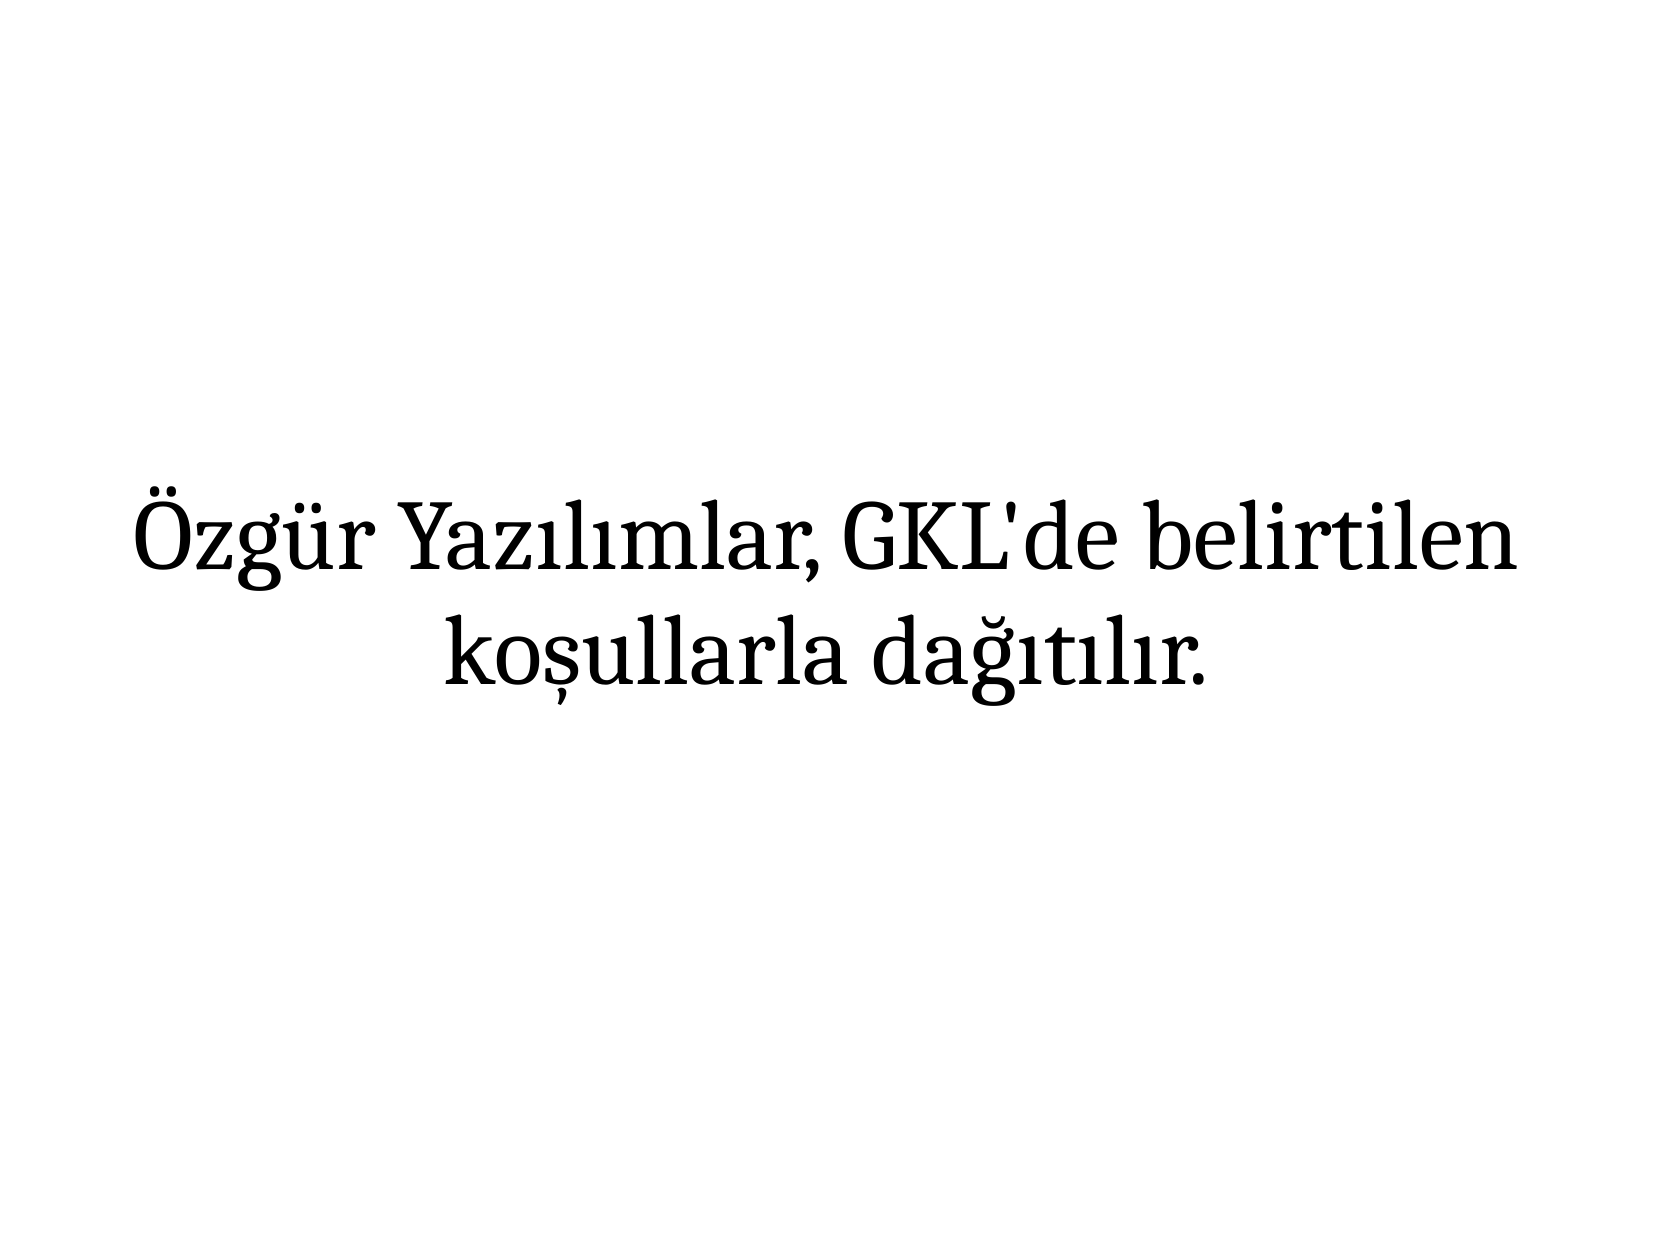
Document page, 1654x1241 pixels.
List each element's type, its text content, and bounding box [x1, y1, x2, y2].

title Özgür Yazılımlar, GKL'de belirtilen koşullarla dağıtılır. [82, 273, 1571, 916]
